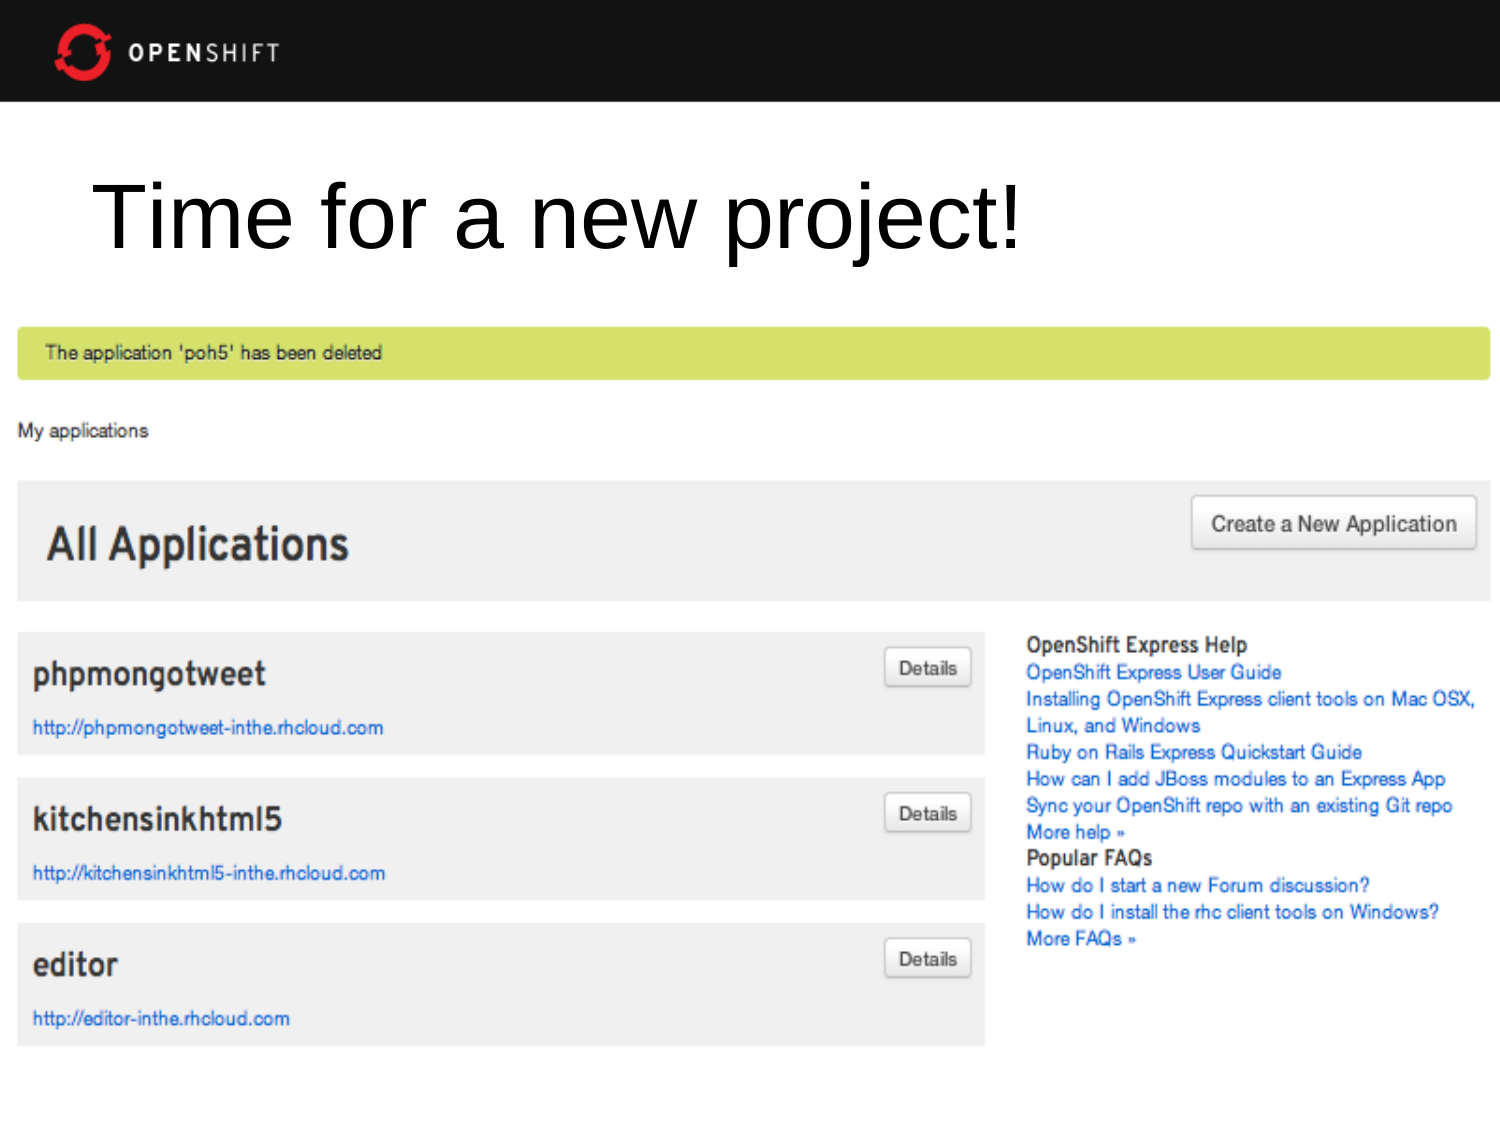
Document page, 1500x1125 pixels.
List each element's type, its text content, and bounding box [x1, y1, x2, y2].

picture [0, 0, 1500, 1125]
title Time for a new project! [77, 94, 1353, 315]
